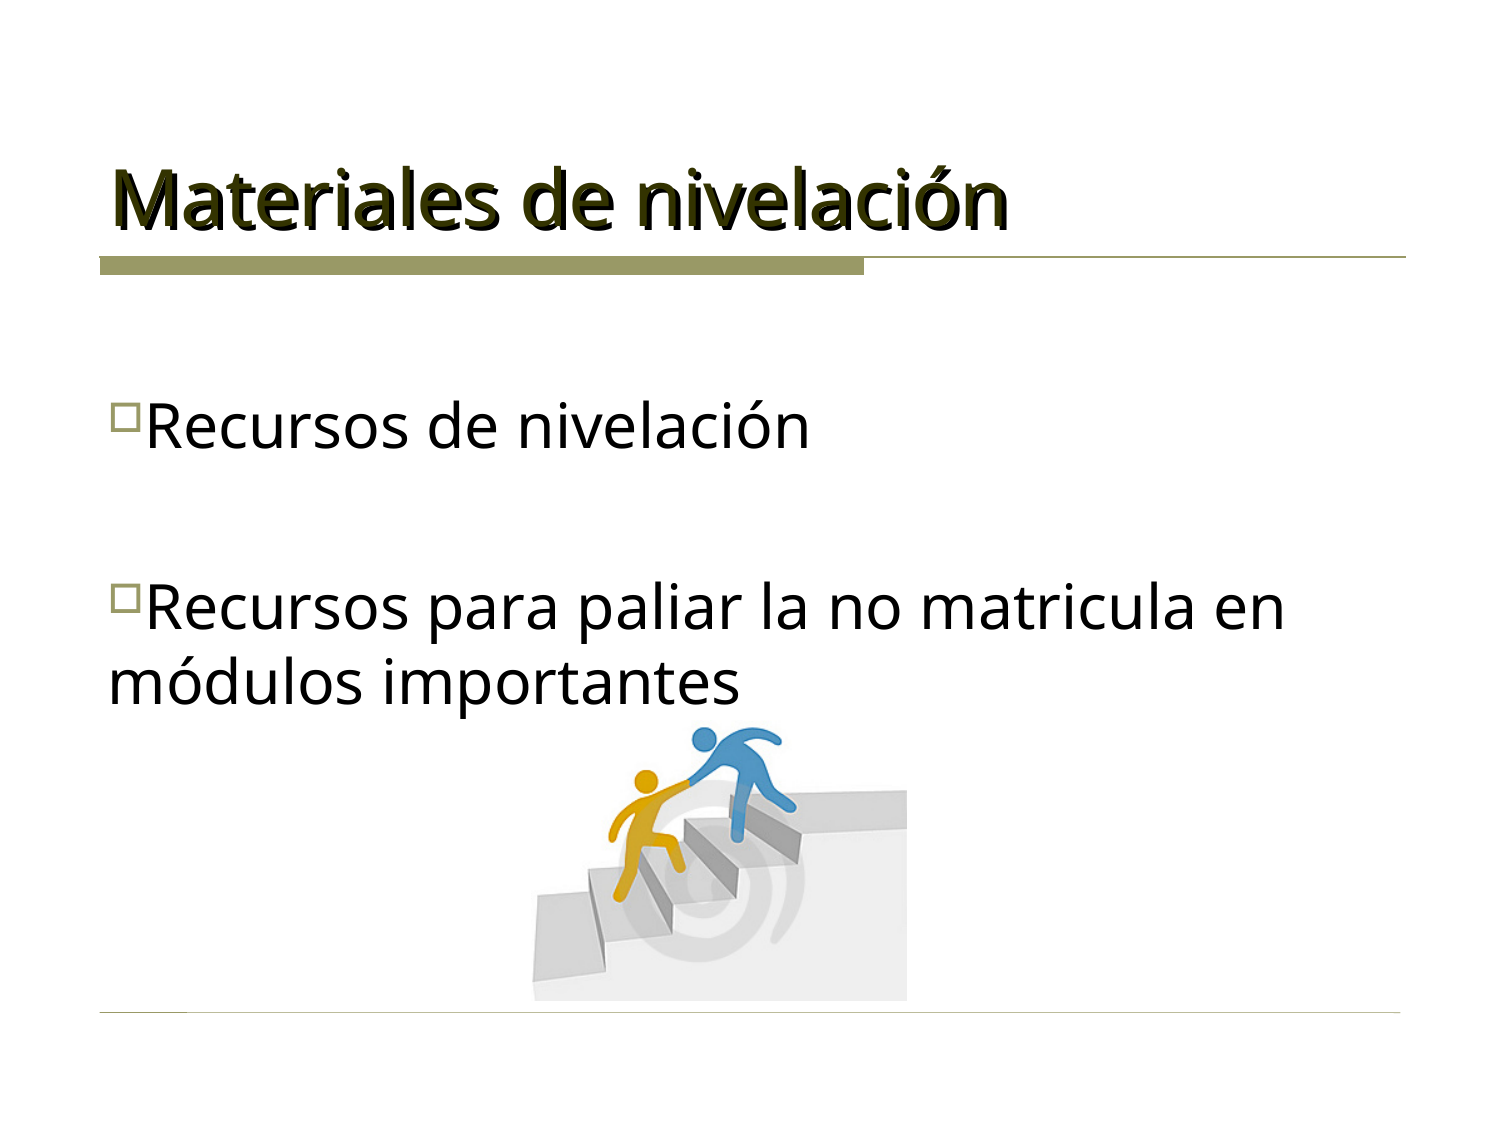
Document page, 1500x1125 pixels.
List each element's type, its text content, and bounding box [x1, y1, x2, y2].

title Materiales de nivelación [94, 50, 1407, 250]
picture [531, 720, 907, 1001]
list Recursos de nivelación Recursos para paliar la no matricula en módulos importantes [92, 287, 1353, 1013]
